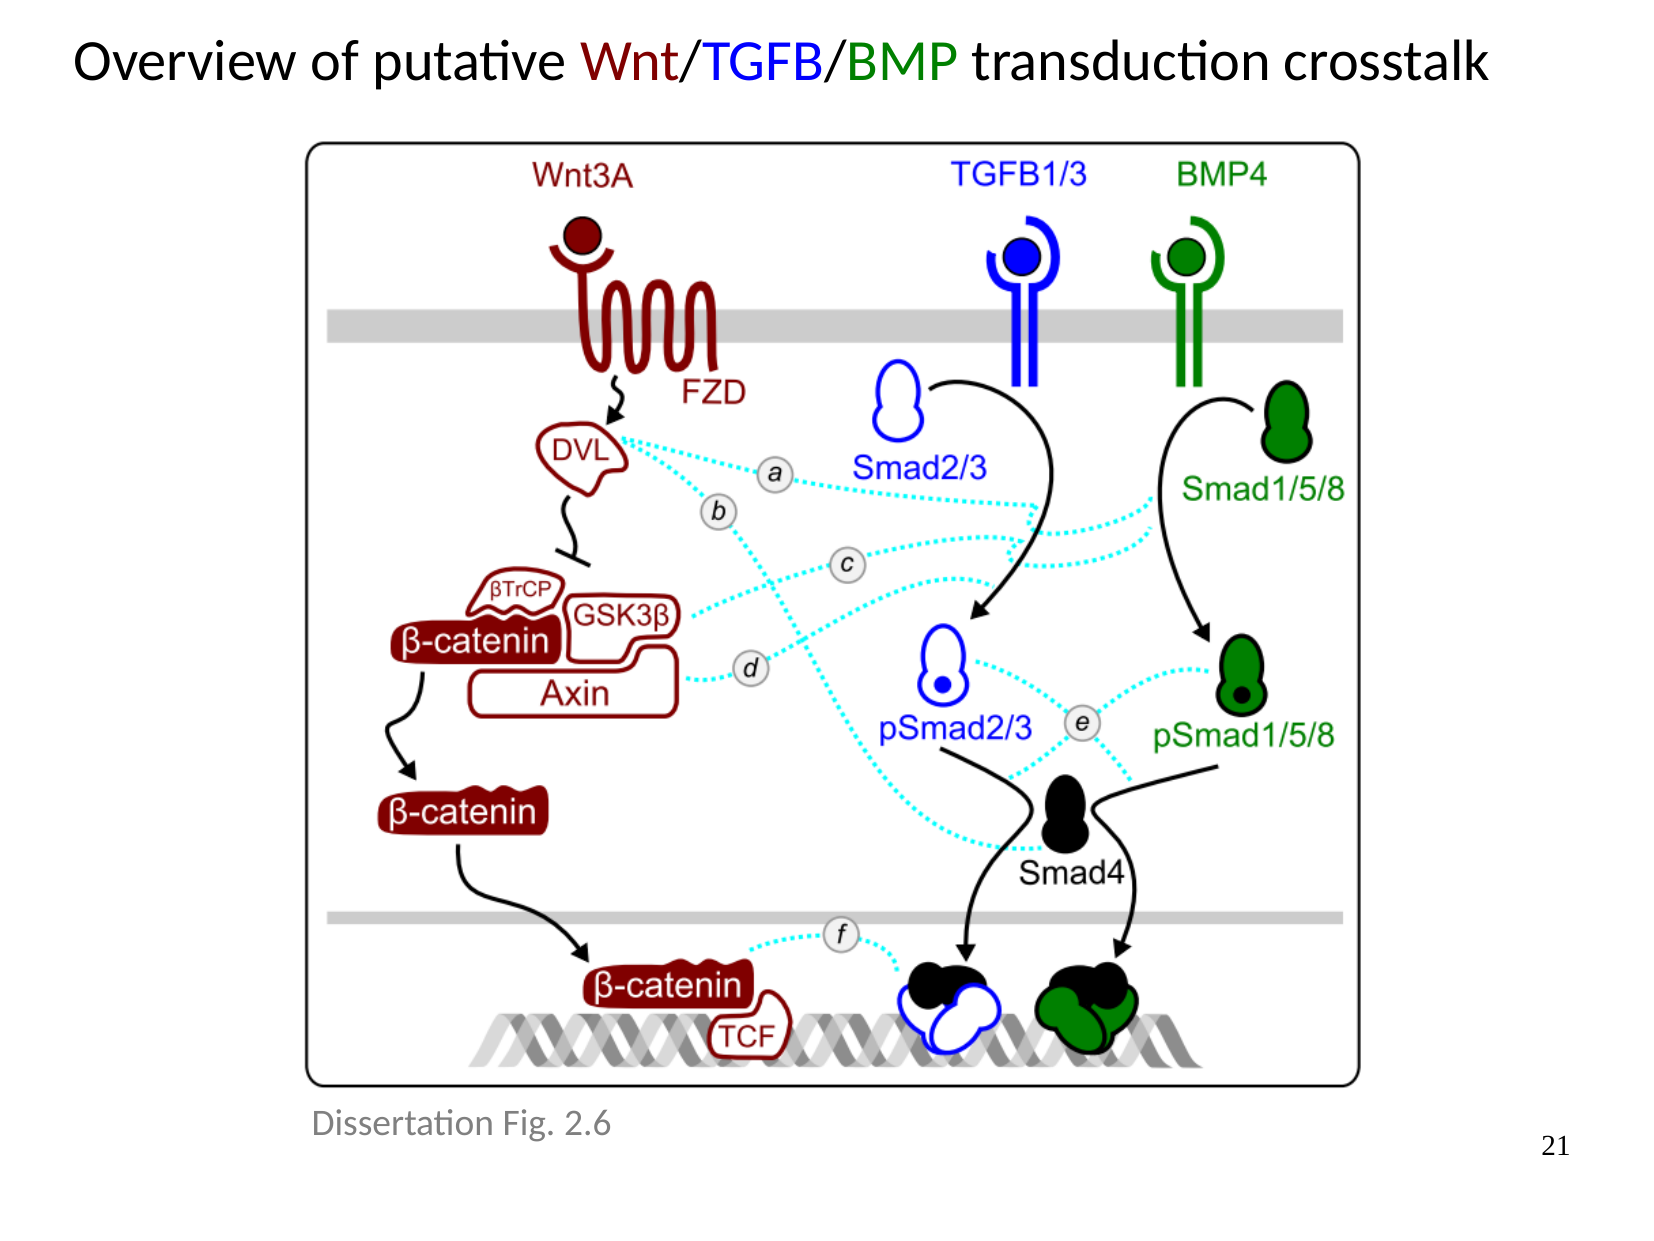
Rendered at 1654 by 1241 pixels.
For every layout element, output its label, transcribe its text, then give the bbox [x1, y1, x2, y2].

picture [301, 148, 1365, 1093]
text_box Overview of putative Wnt/TGFB/BMP transduction crosstalk [59, 29, 1536, 148]
text_box Dissertation Fig. 2.6 [296, 1099, 1093, 1182]
